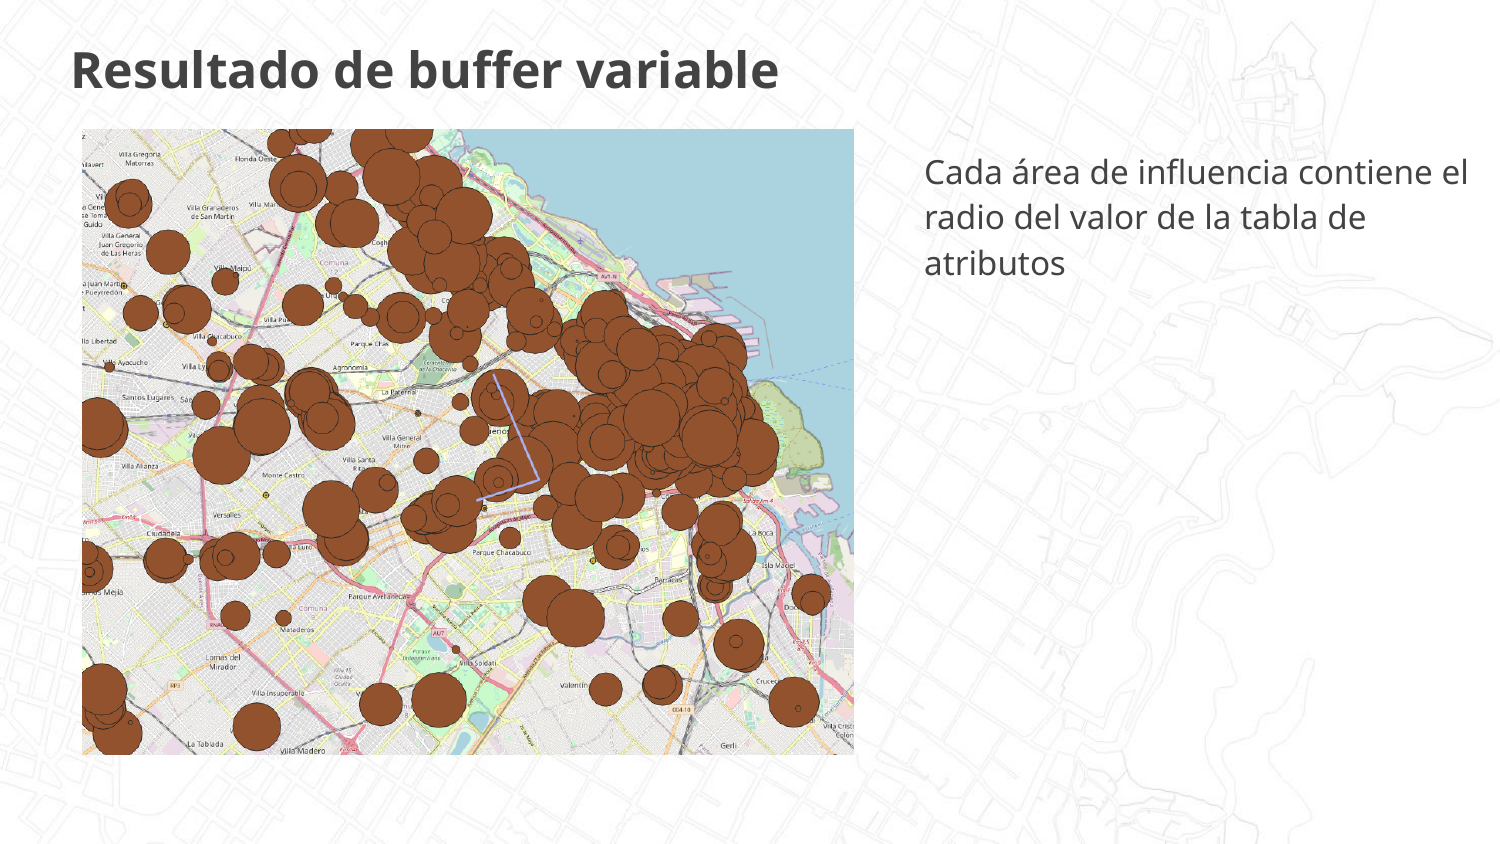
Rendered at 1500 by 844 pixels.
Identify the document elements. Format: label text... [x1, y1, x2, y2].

text_box Cada área de influencia contiene el radio del valor de la tabla de atributos [909, 141, 1500, 489]
text_box Resultado de buffer variable [70, 35, 1500, 107]
picture [0, 0, 1500, 844]
